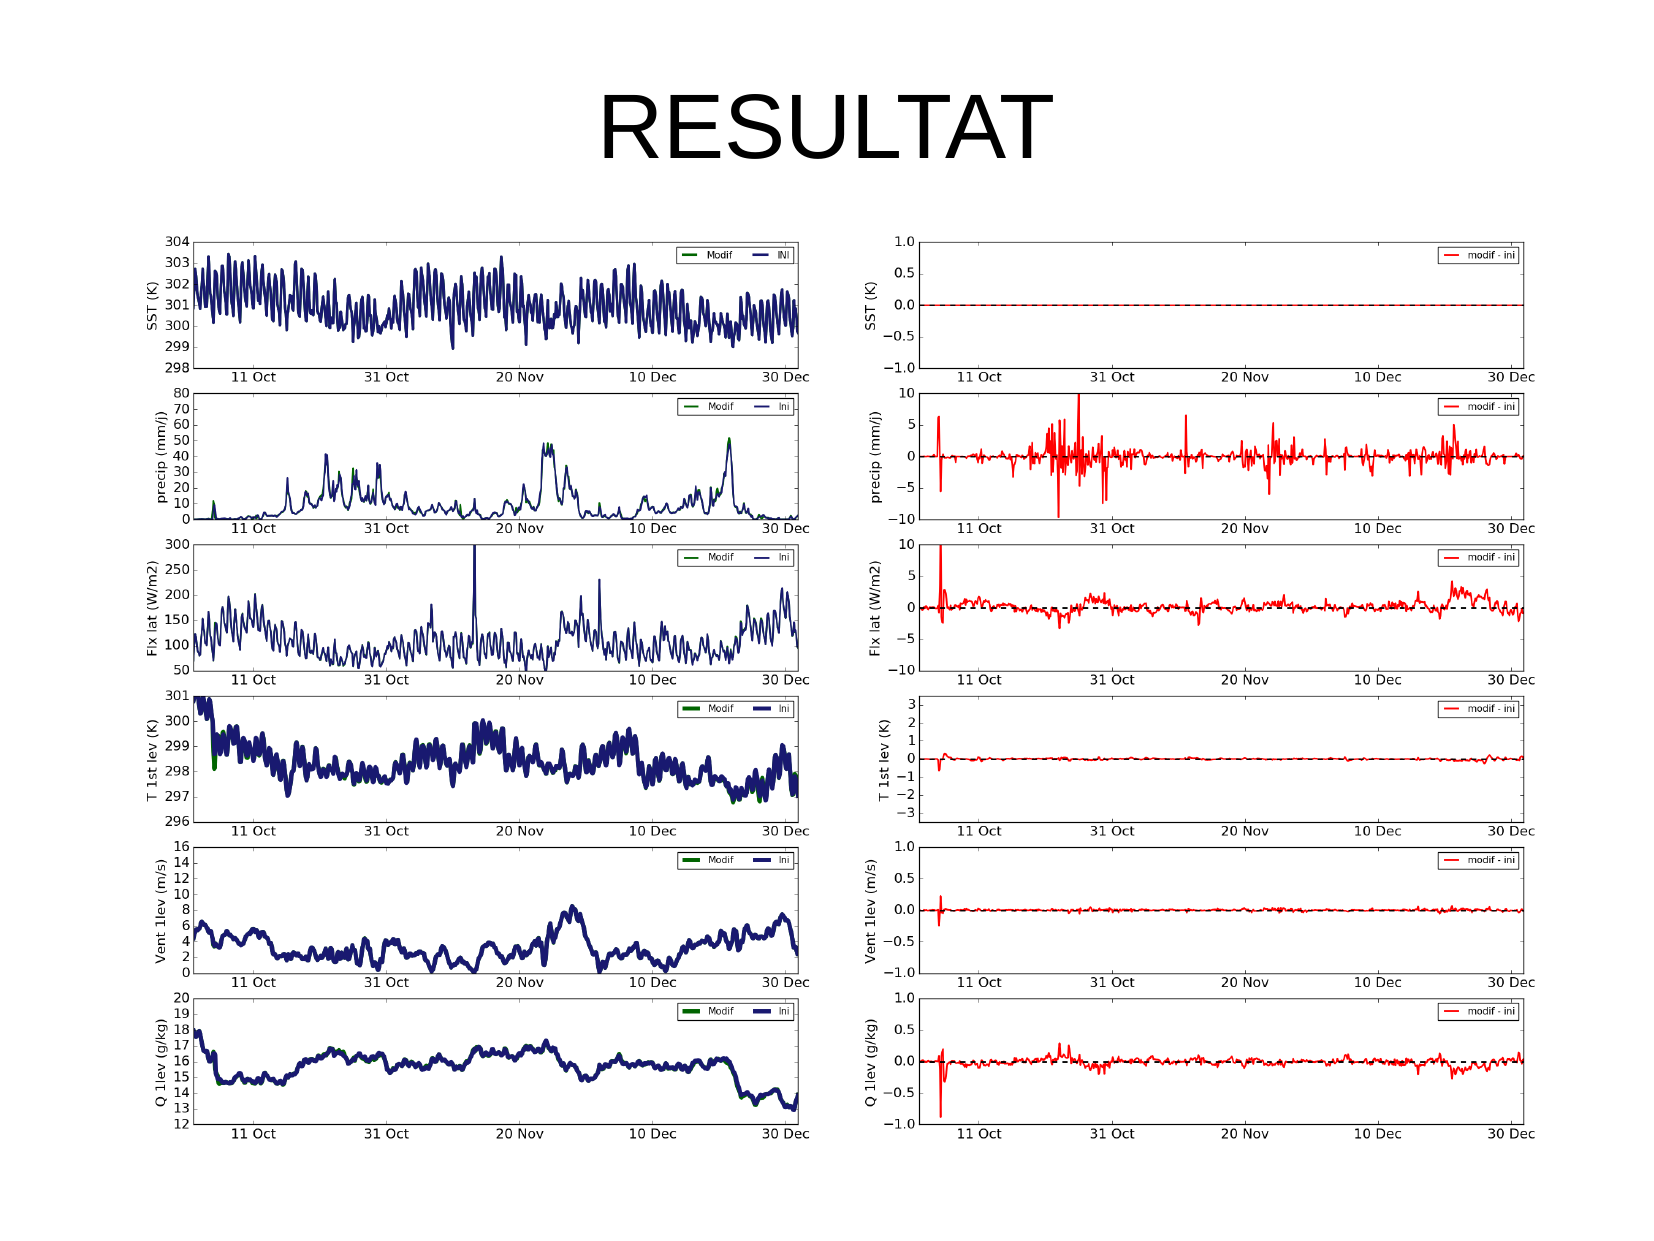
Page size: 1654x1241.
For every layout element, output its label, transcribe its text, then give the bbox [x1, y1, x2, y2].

title RESULTAT [82, 23, 1571, 231]
picture [141, 230, 1541, 1146]
